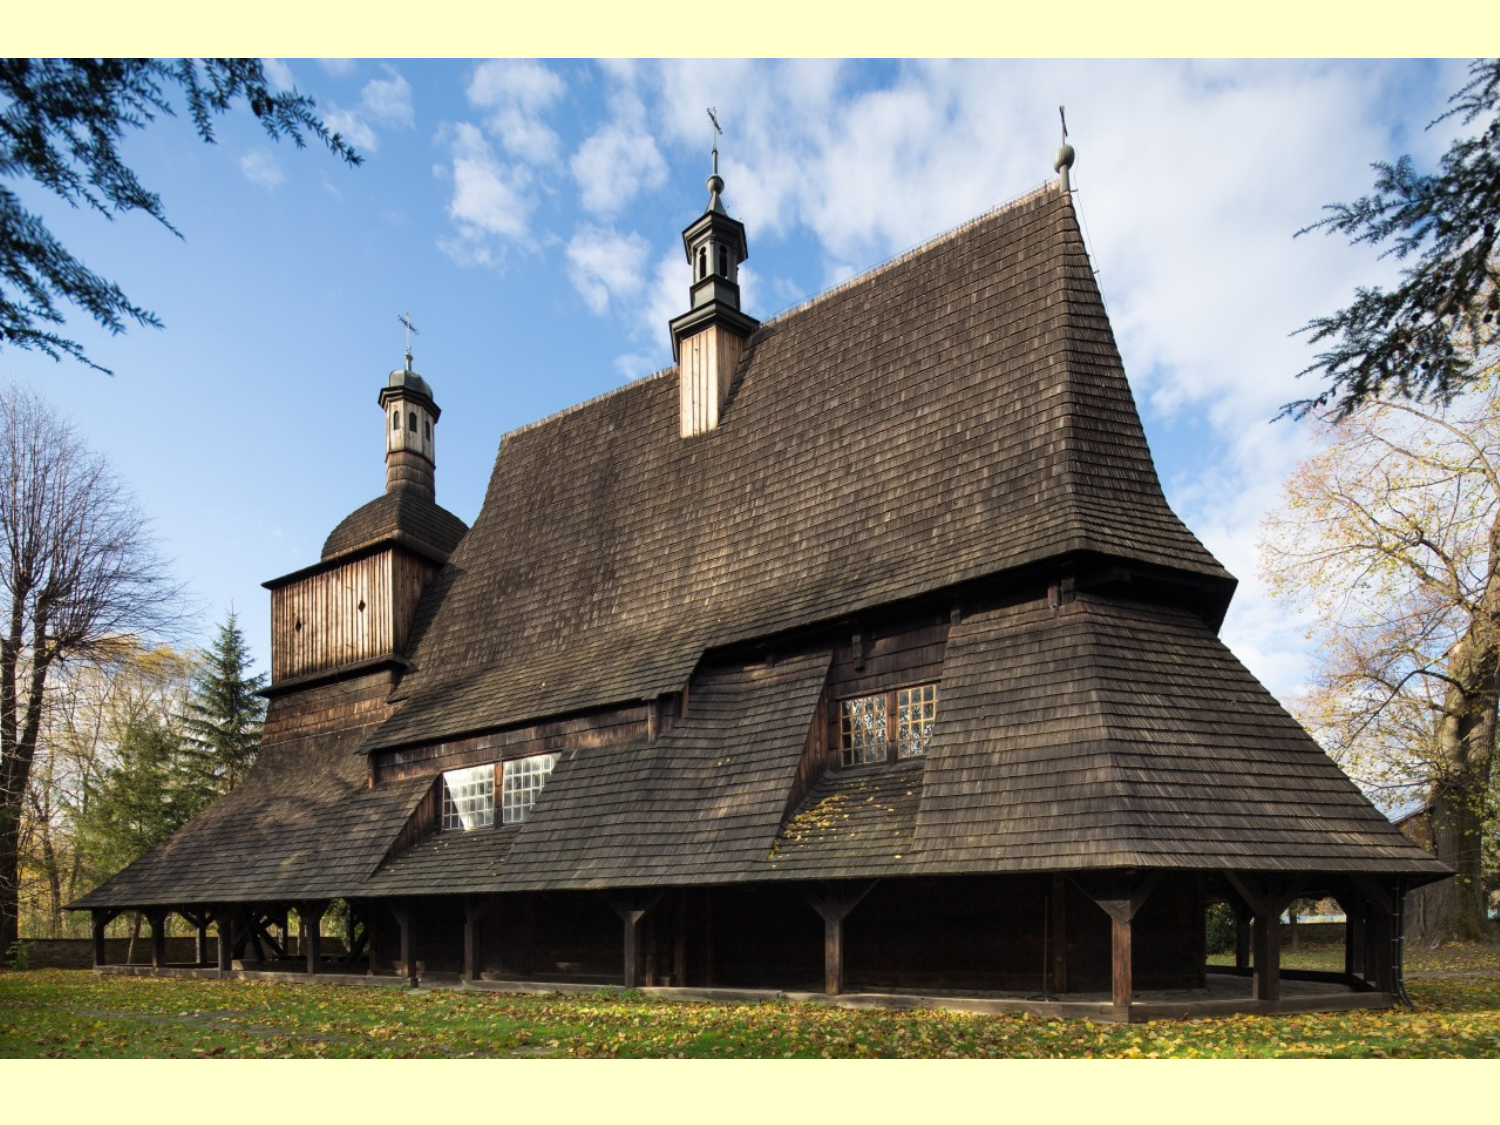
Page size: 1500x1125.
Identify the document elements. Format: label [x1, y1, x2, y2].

picture [0, 58, 1500, 1059]
